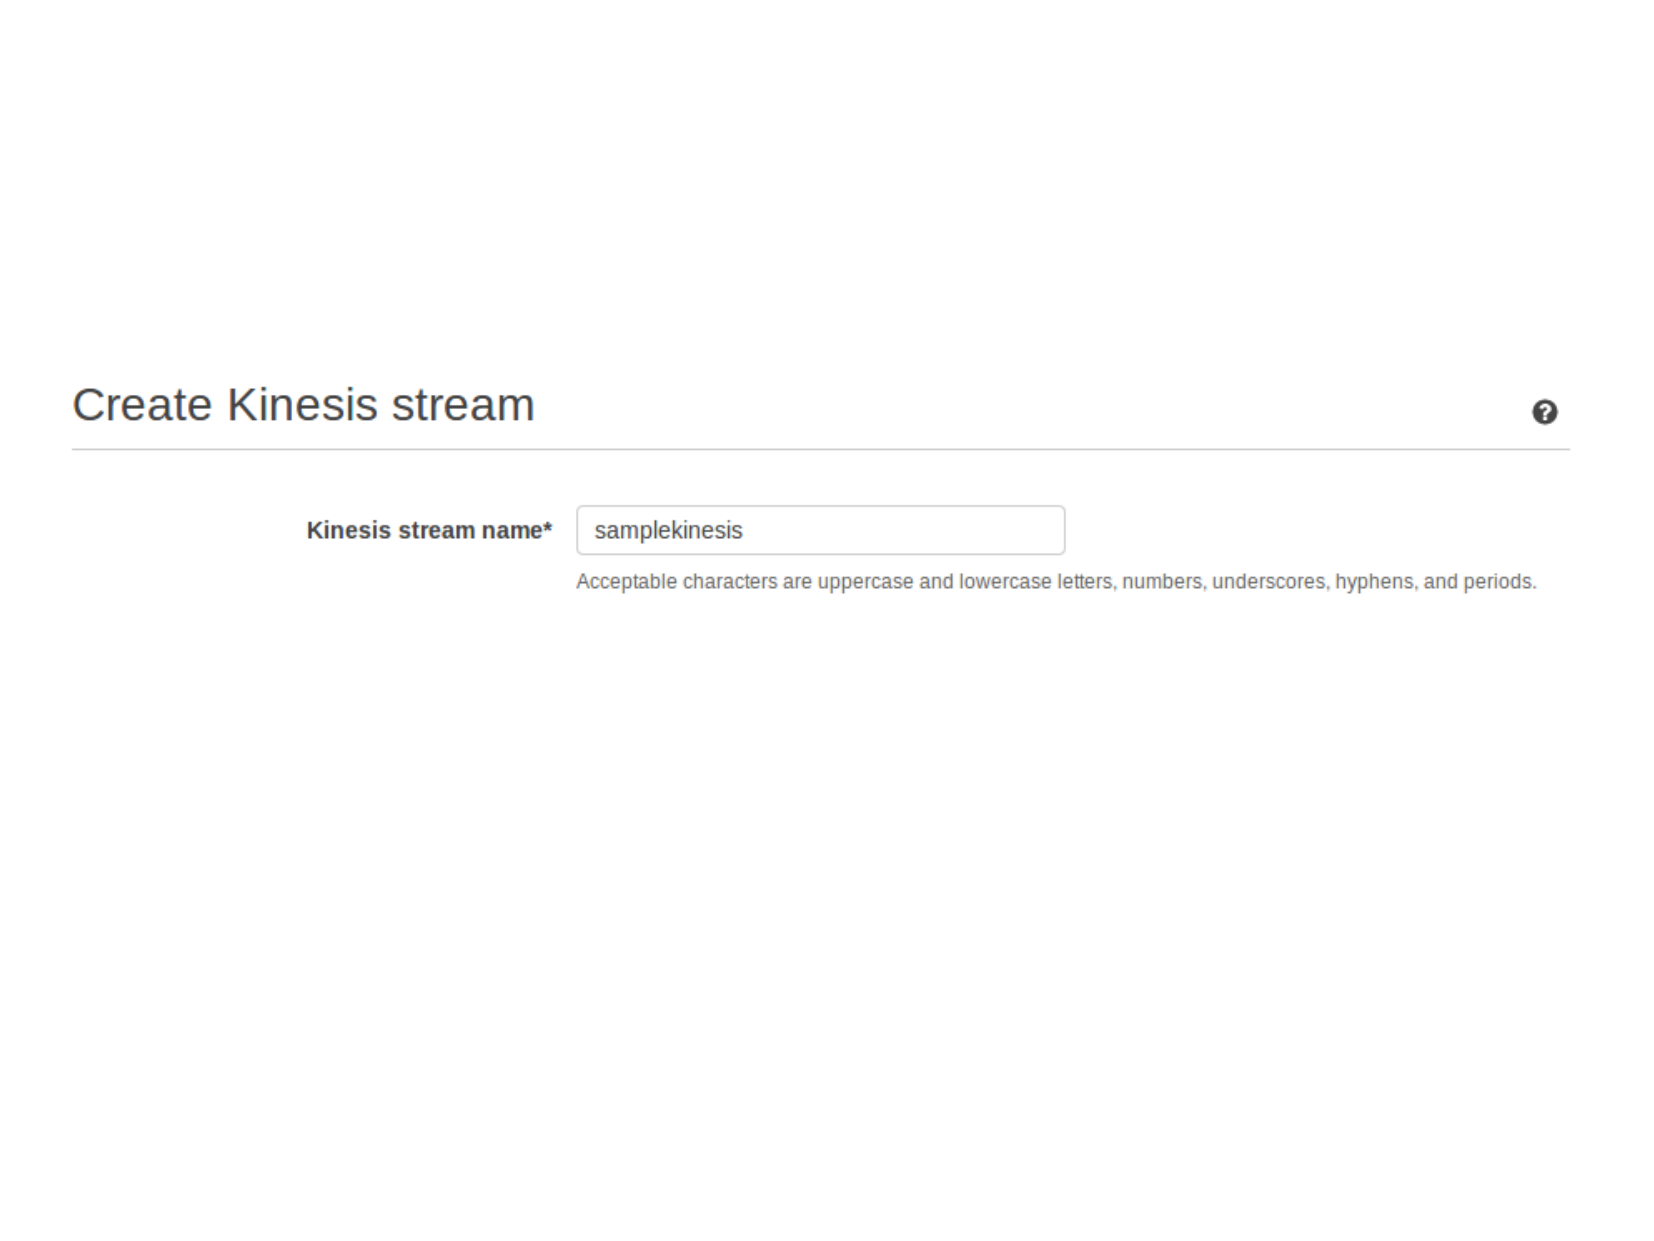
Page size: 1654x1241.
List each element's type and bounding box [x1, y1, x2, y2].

picture [64, 349, 1637, 697]
